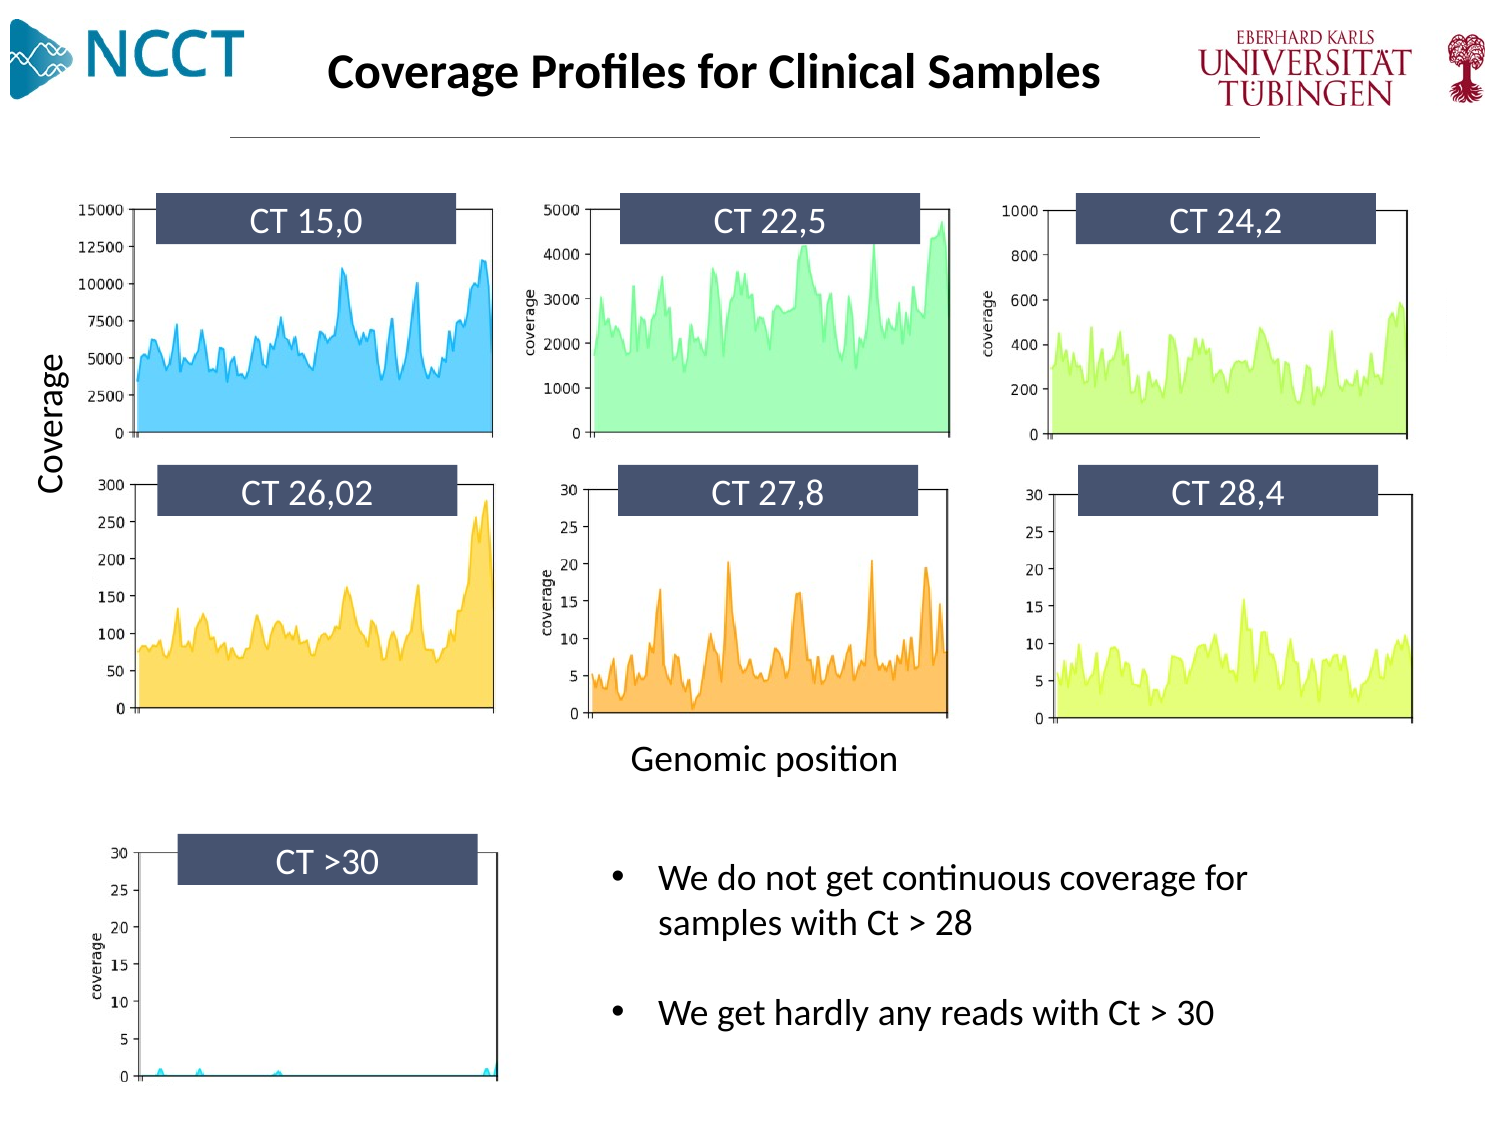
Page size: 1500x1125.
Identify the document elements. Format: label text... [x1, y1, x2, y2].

picture [92, 476, 963, 722]
text_box CT >30 [177, 833, 478, 885]
text_box We do not get continuous coverage for samples with Ct > 28 We get hardly any reads with Ct > 30 [596, 845, 1329, 1041]
text_box CT 24,2 [1075, 193, 1376, 245]
text_box Coverage Profiles for Clinical Samples [312, 30, 1128, 106]
picture [1198, 30, 1485, 106]
text_box CT 28,4 [1078, 464, 1379, 516]
text_box CT 22,5 [620, 193, 921, 245]
picture [10, 19, 245, 102]
text_box CT 26,02 [157, 464, 458, 516]
picture [75, 202, 963, 442]
text_box CT 15,0 [156, 193, 457, 245]
picture [1021, 487, 1445, 727]
text_box CT 27,8 [618, 464, 919, 516]
text_box Genomic position [615, 726, 914, 787]
picture [974, 204, 1447, 444]
text_box Coverage [17, 338, 78, 510]
picture [64, 846, 527, 1086]
